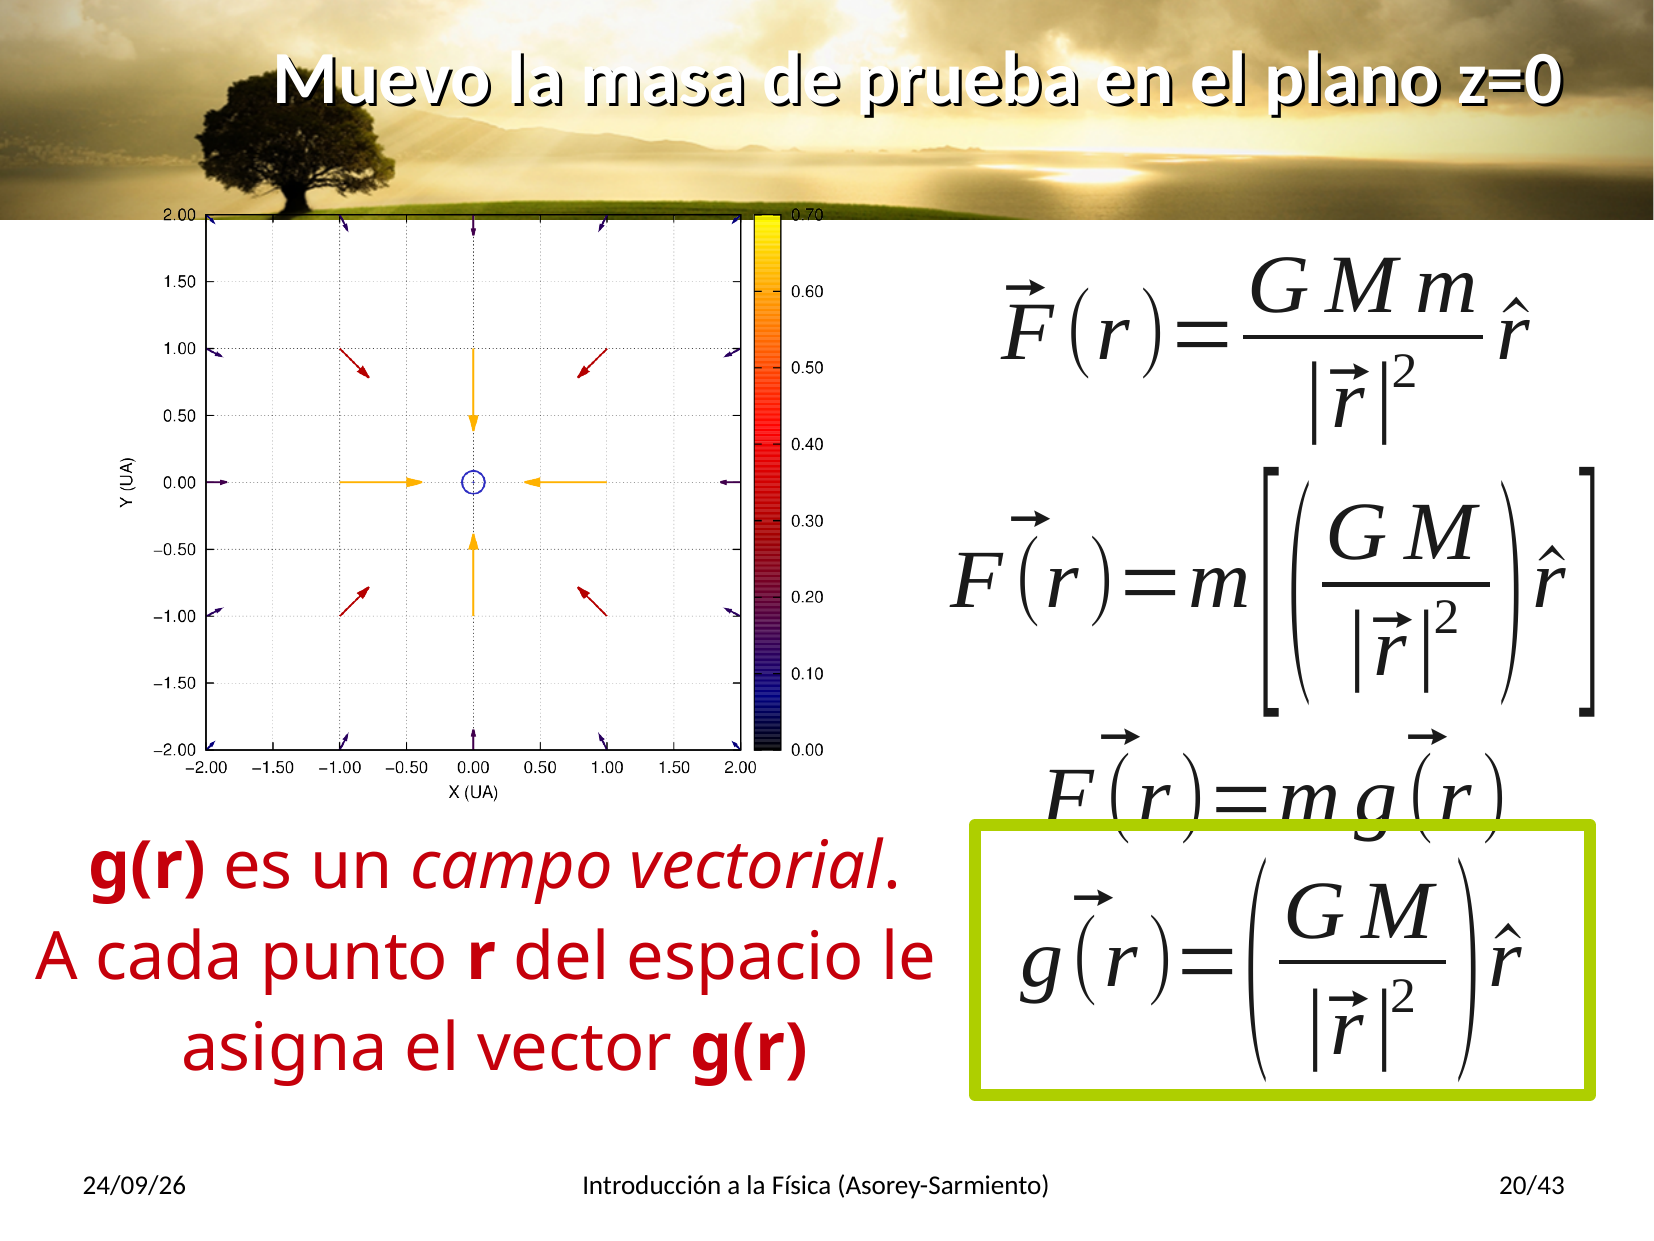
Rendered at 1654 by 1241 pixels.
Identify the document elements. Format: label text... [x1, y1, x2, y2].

chart [990, 238, 1542, 451]
chart [981, 831, 1584, 1087]
chart [939, 462, 1607, 1087]
title Muevo la masa de prueba en el plano z=0 [75, 19, 1564, 151]
picture [0, 0, 1654, 804]
text_box g(r) es un campo vectorial. A cada punto r del espacio le asigna el vector g(r) [20, 810, 933, 1059]
